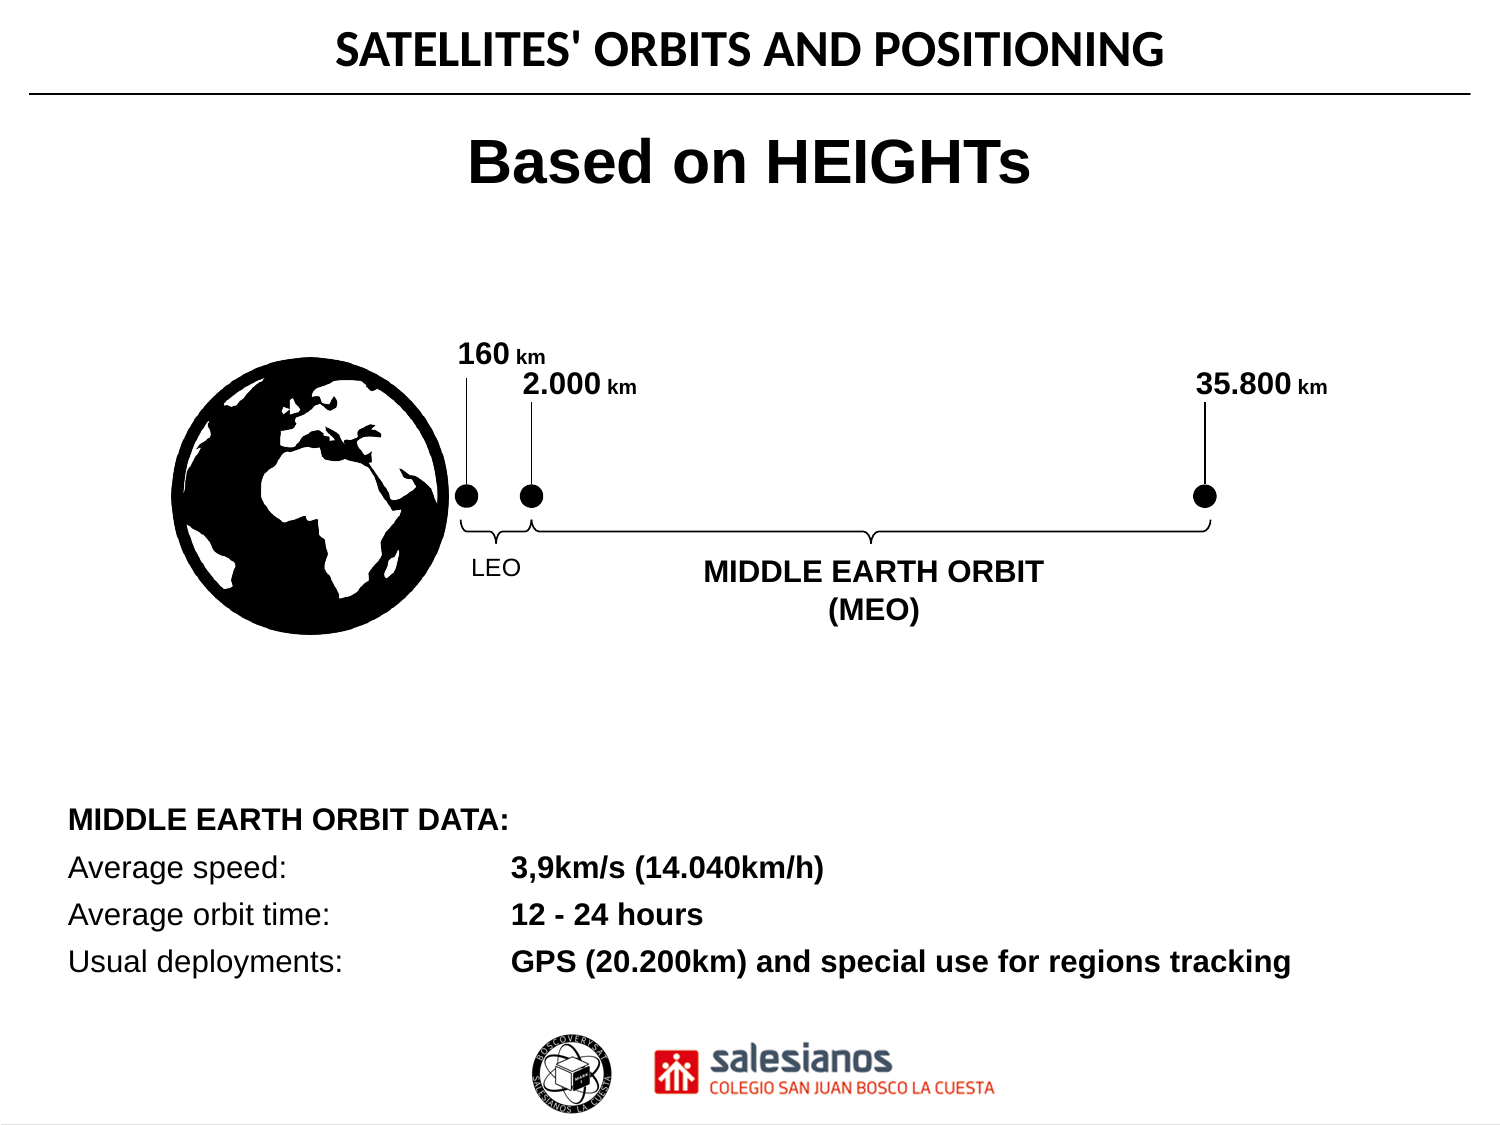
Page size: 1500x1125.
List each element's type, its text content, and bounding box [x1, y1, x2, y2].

text_box 35.800 km [1181, 355, 1371, 408]
text_box 3,9km/s (14.040km/h) [496, 839, 928, 893]
text_box 2.000 km [507, 355, 697, 408]
text_box Based on HEIGHTs [35, 113, 1465, 204]
text_box GPS (20.200km) and special use for regions tracking [496, 934, 1430, 987]
text_box 160 km [442, 326, 632, 379]
text_box MIDDLE EARTH ORBIT DATA: [53, 792, 1441, 845]
text_box 12 - 24 hours [496, 893, 928, 934]
text_box Usual deployments: [53, 940, 485, 987]
text_box SATELLITES' ORBITS AND POSITIONING [23, 7, 1477, 85]
picture [0, 0, 1500, 1125]
text_box Average speed: [53, 839, 485, 887]
text_box Average orbit time: [53, 887, 485, 940]
text_box MIDDLE EARTH ORBIT (MEO) [655, 544, 1093, 634]
text_box LEO [454, 544, 538, 590]
